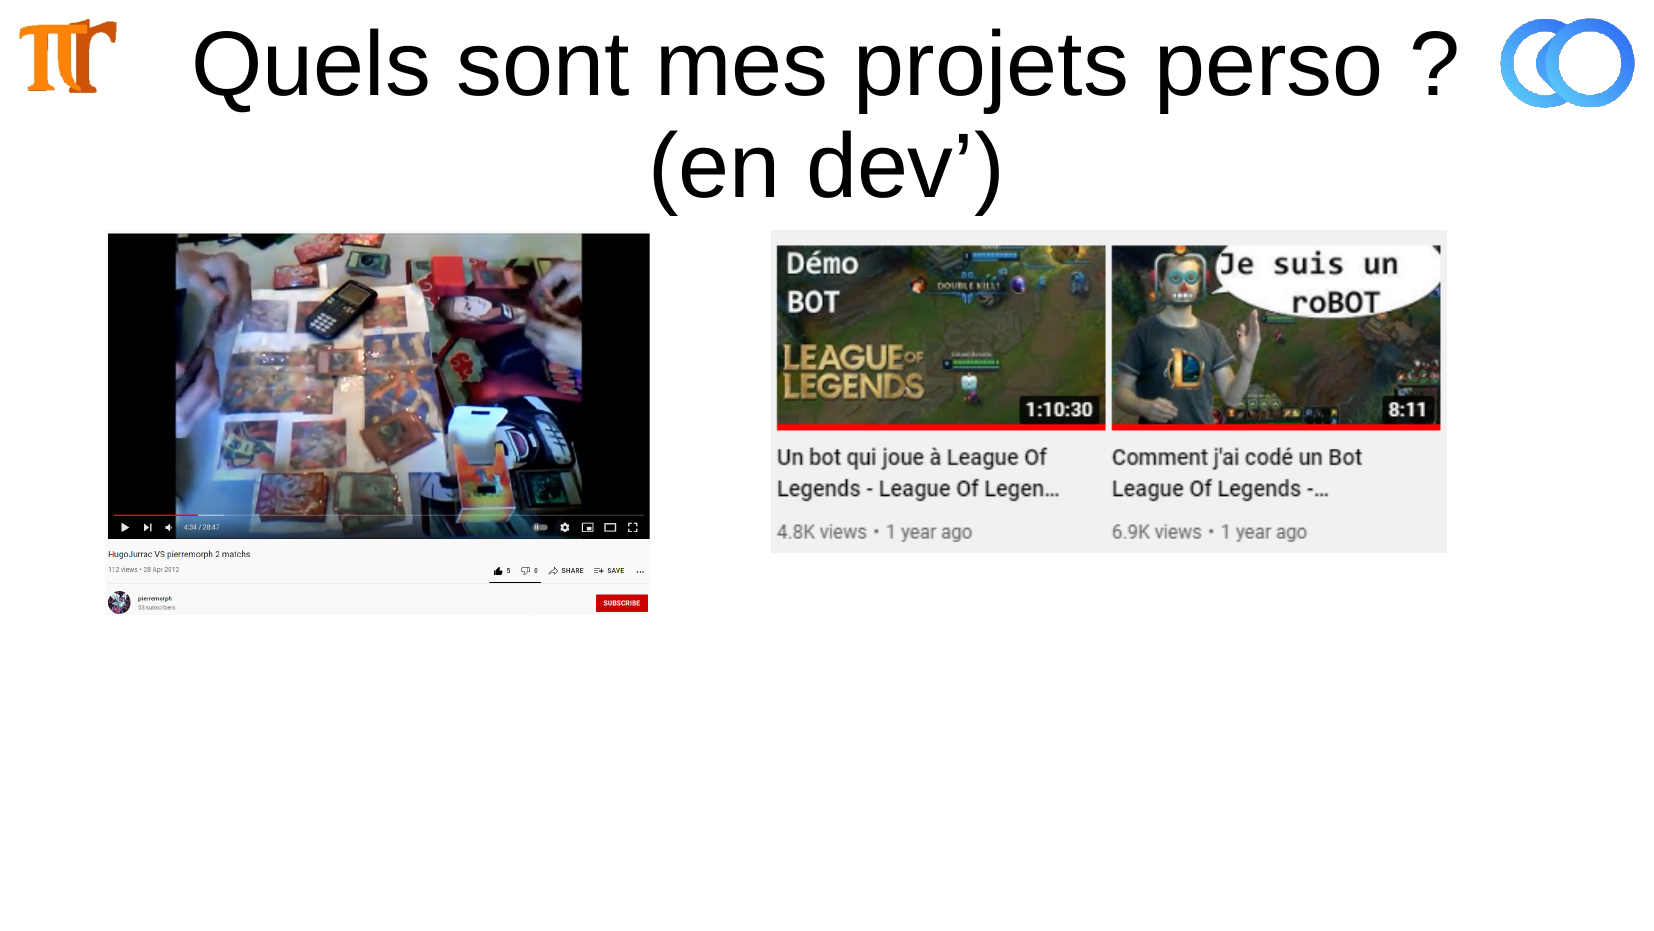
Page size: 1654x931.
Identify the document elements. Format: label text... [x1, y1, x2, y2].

picture [771, 230, 1447, 553]
picture [105, 230, 650, 615]
picture [17, 5, 119, 107]
picture [1450, 0, 1654, 142]
title Quels sont mes projets perso ? (en dev’) [82, 12, 1571, 218]
